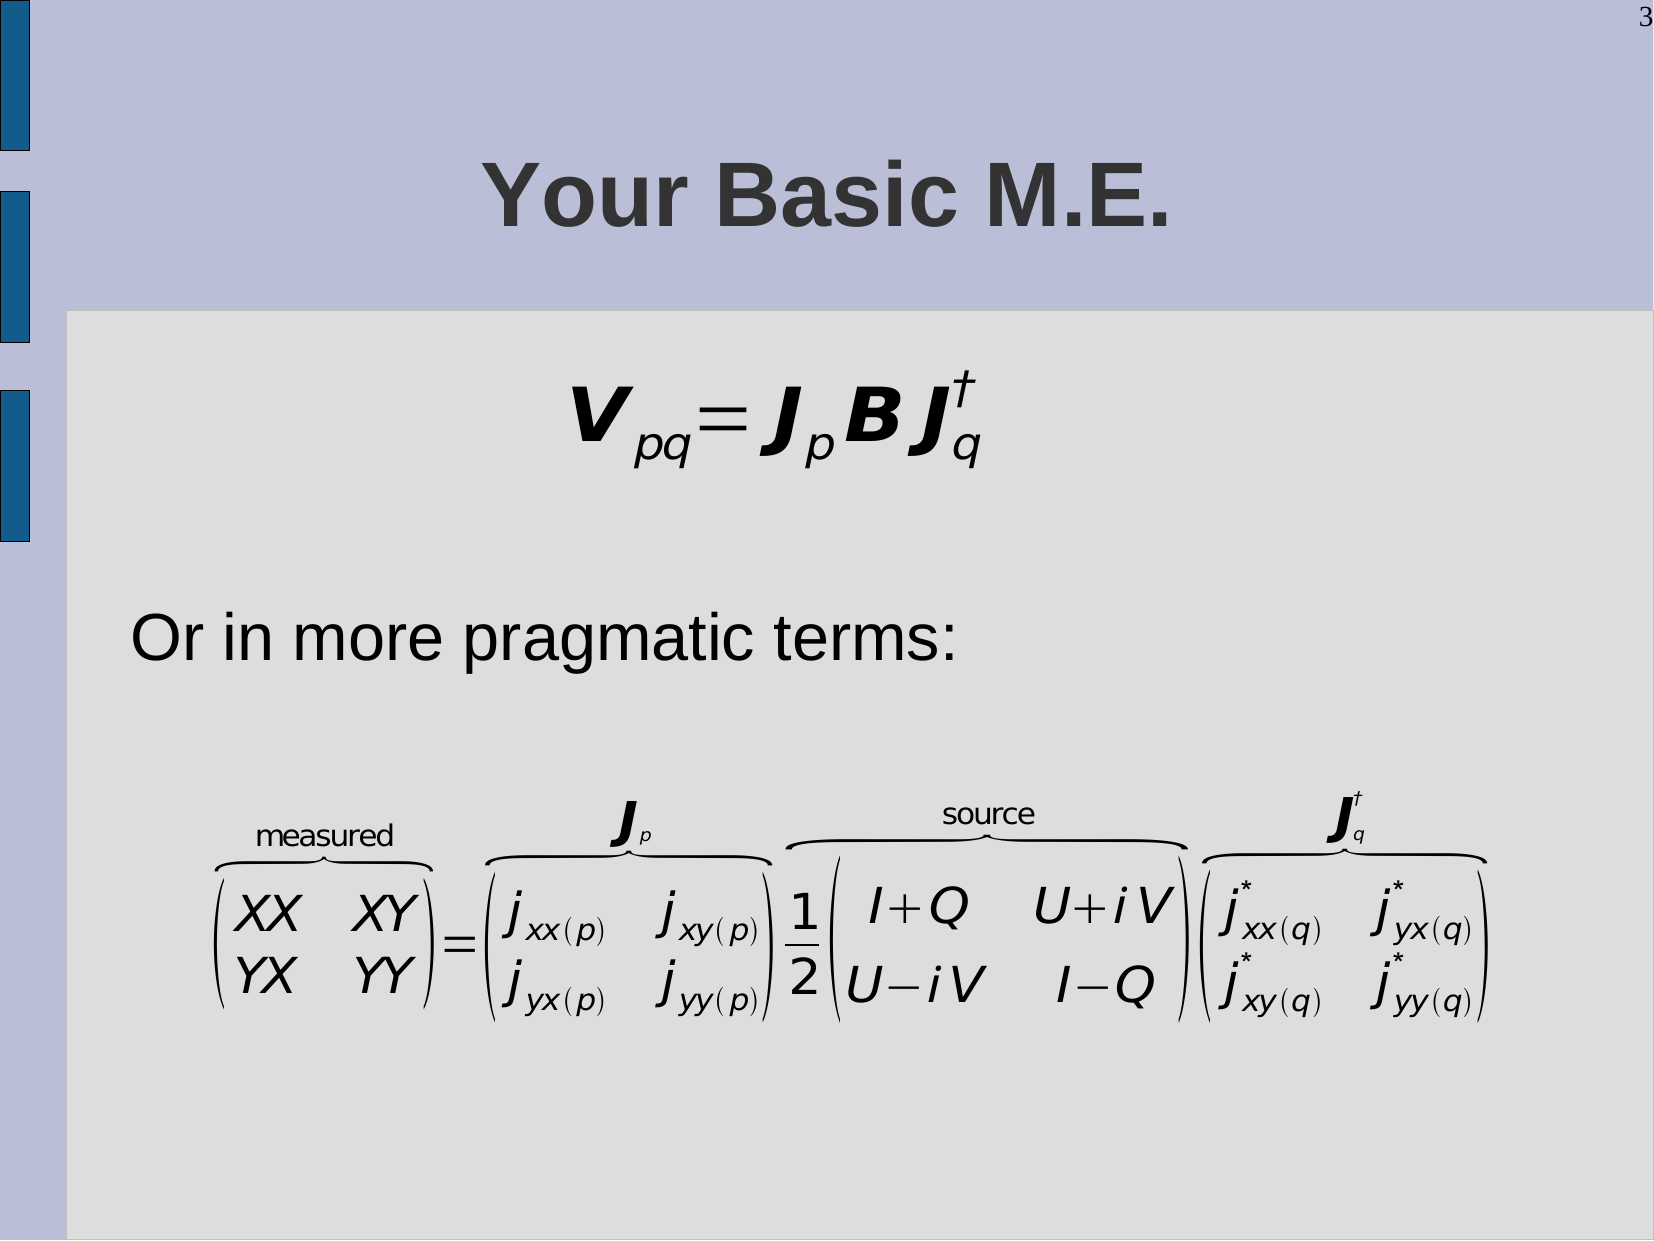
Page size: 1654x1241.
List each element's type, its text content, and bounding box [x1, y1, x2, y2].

title Your Basic M.E. [121, 91, 1534, 299]
chart [204, 787, 1501, 1027]
chart [560, 362, 986, 471]
list Or in more pragmatic terms: [112, 600, 1525, 719]
